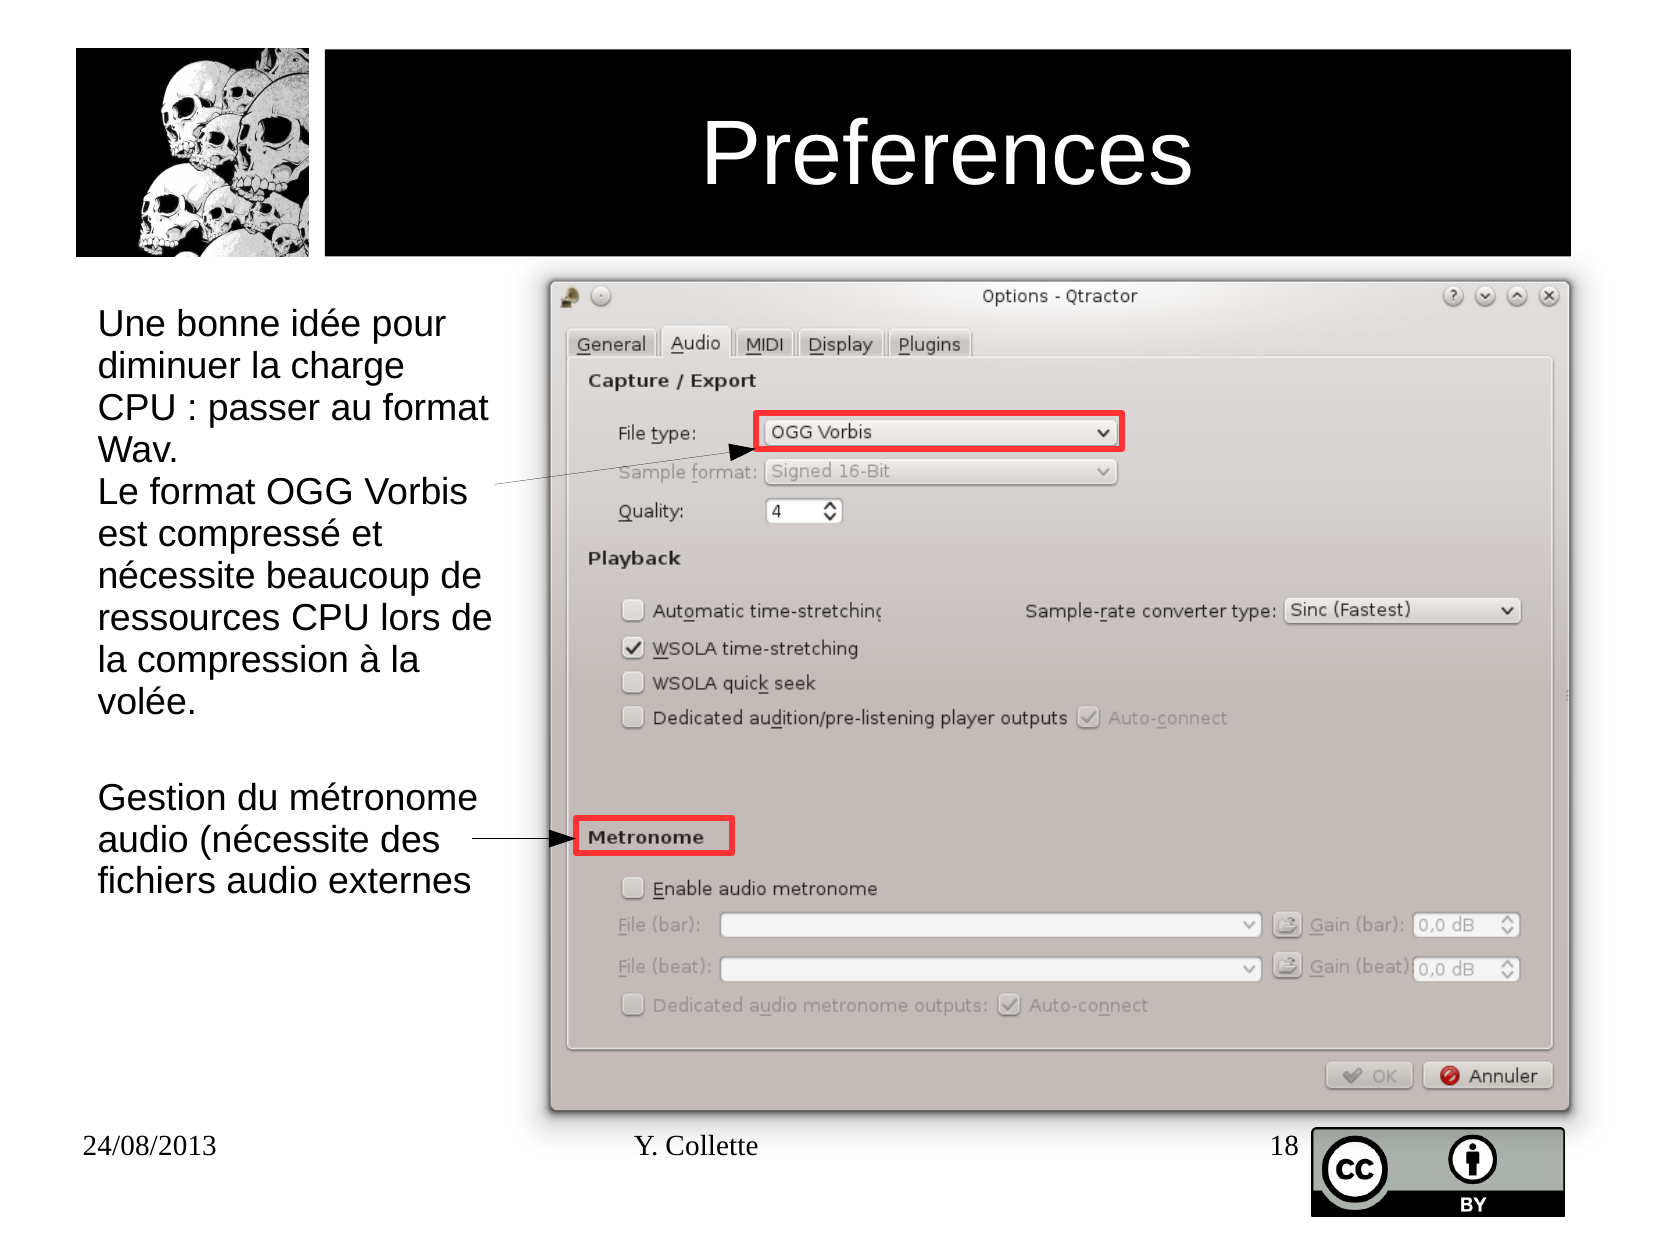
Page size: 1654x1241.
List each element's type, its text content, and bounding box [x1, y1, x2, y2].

title Preferences [324, 49, 1571, 257]
picture [495, 226, 1625, 1217]
picture [76, 48, 309, 257]
picture [759, 416, 1119, 446]
picture [579, 821, 729, 850]
text_box Gestion du métronome audio (nécessite des fichiers audio externes [82, 768, 508, 910]
text_box Une bonne idée pour diminuer la charge CPU : passer au format Wav. Le format OGG Vorbis est compressé et nécessite beaucoup de ressources CPU lors de la compression à la volée. [82, 295, 520, 730]
